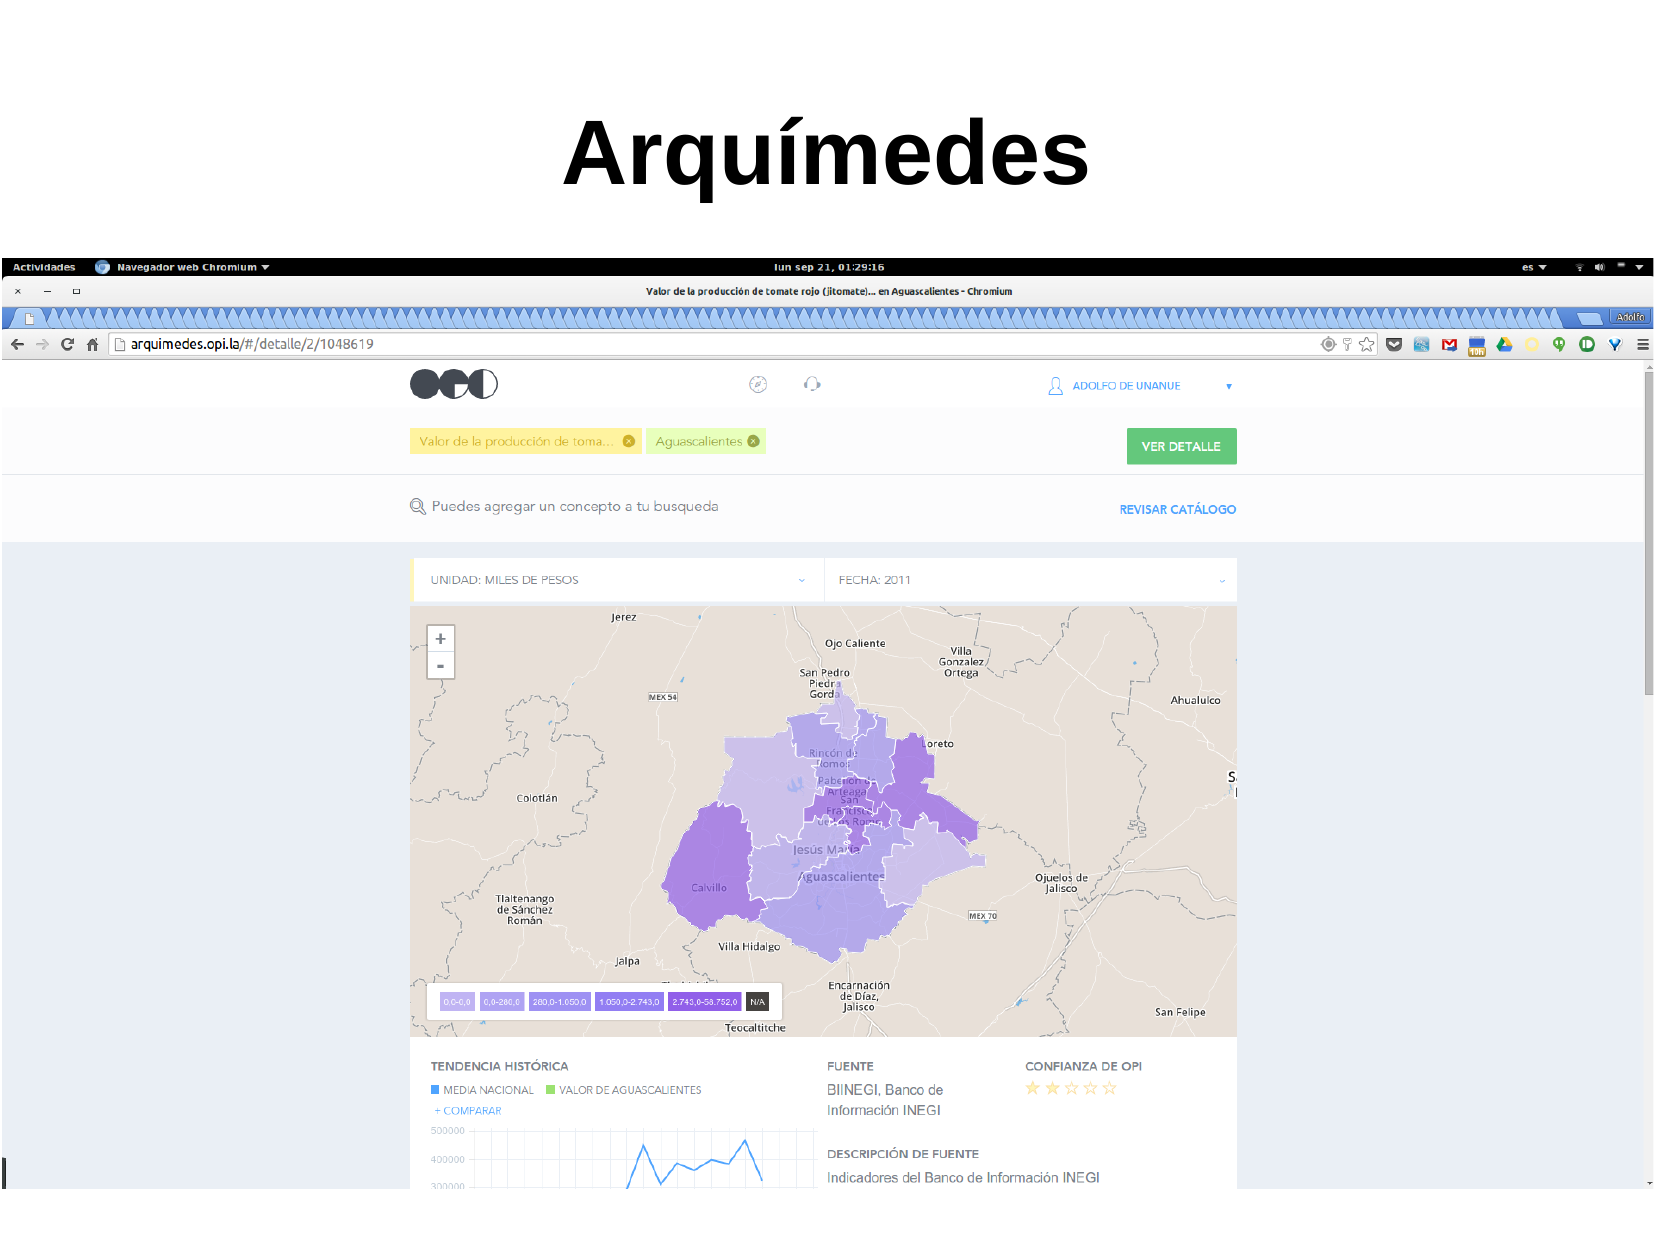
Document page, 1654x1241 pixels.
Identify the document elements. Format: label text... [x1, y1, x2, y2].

picture [2, 258, 1654, 1189]
title Arquímedes [82, 49, 1571, 257]
